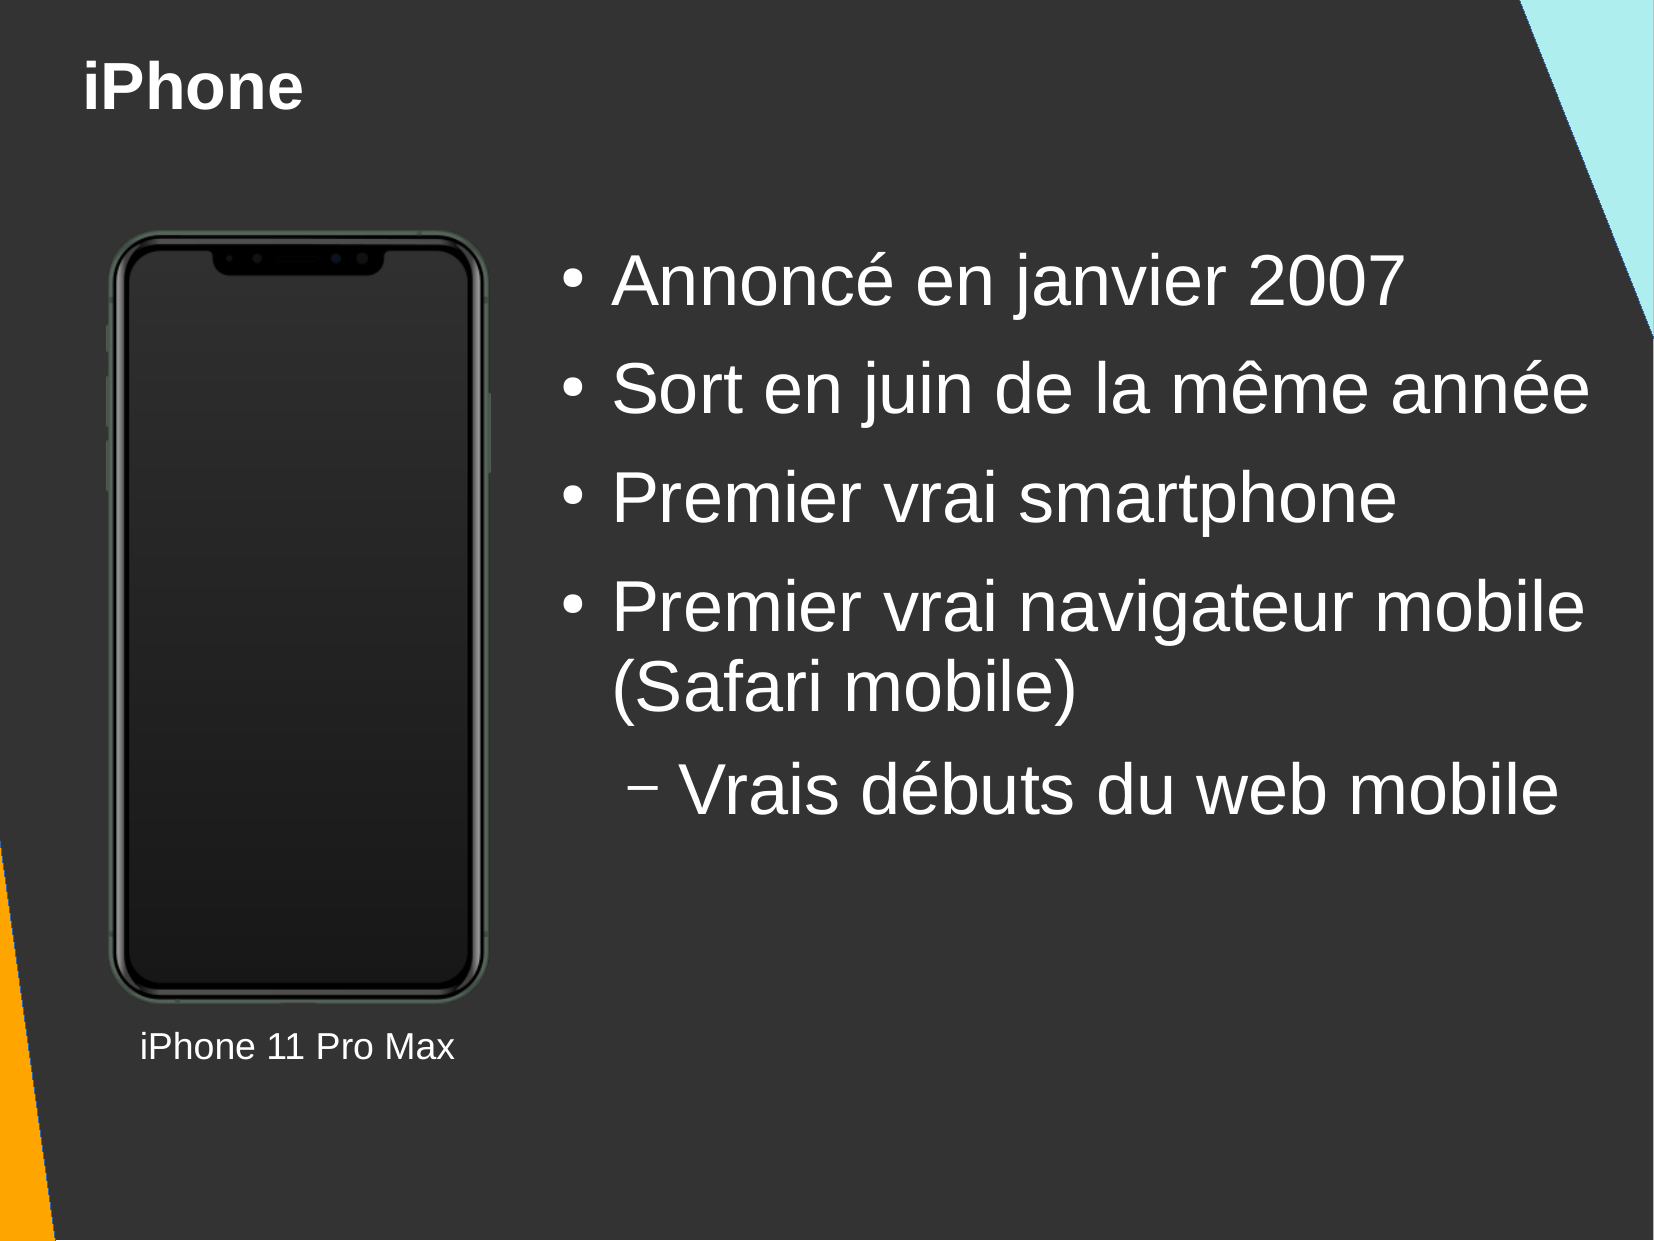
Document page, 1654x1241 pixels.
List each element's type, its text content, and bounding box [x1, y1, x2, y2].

text_box [0, 840, 56, 1241]
text_box iPhone 11 Pro Max [125, 1017, 473, 1075]
text_box [1519, 0, 1654, 339]
picture [106, 230, 491, 1004]
title iPhone [82, 49, 1571, 152]
list Annoncé en janvier 2007 Sort en juin de la même année Premier vrai smartphone Premier vrai navigateur mobile (Safari mobile) Vrais débuts du web mobile [542, 239, 1607, 886]
